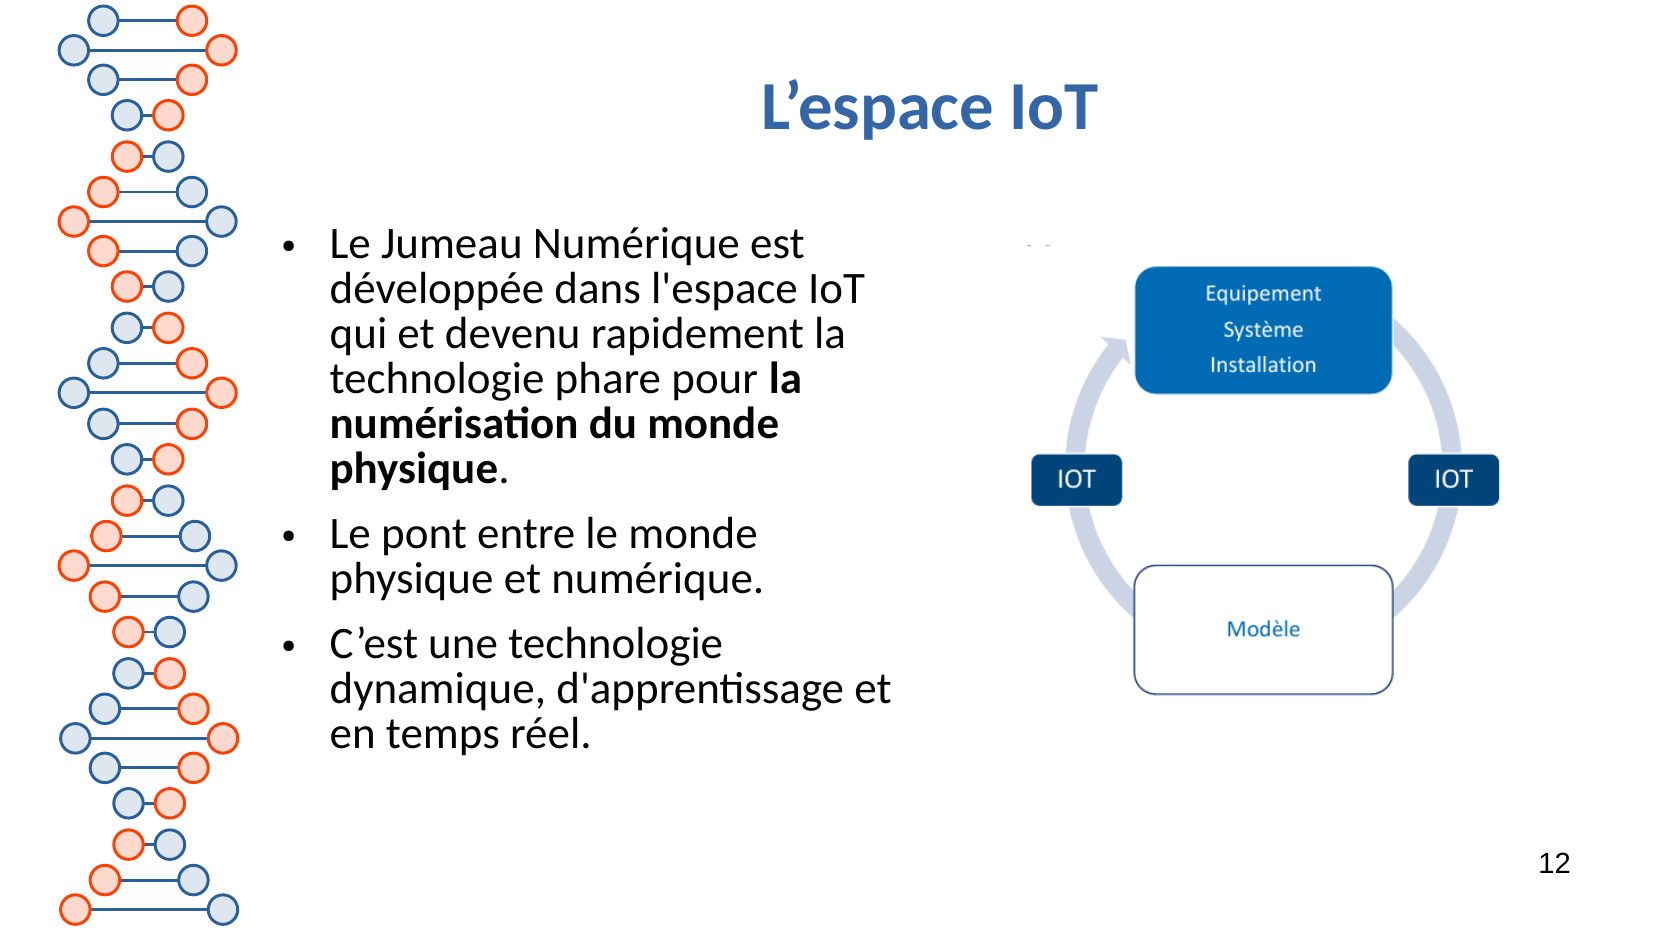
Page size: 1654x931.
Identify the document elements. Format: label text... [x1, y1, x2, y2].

title L’espace IoT [265, 35, 1595, 189]
picture [1027, 245, 1506, 709]
list Le Jumeau Numérique est développée dans l'espace IoT qui et devenu rapidement la technologie phare pour la numérisation du monde physique. Le pont entre le monde physique et numérique. C’est une technologie dynamique, d'apprentissage et en temps réel. [265, 224, 915, 764]
